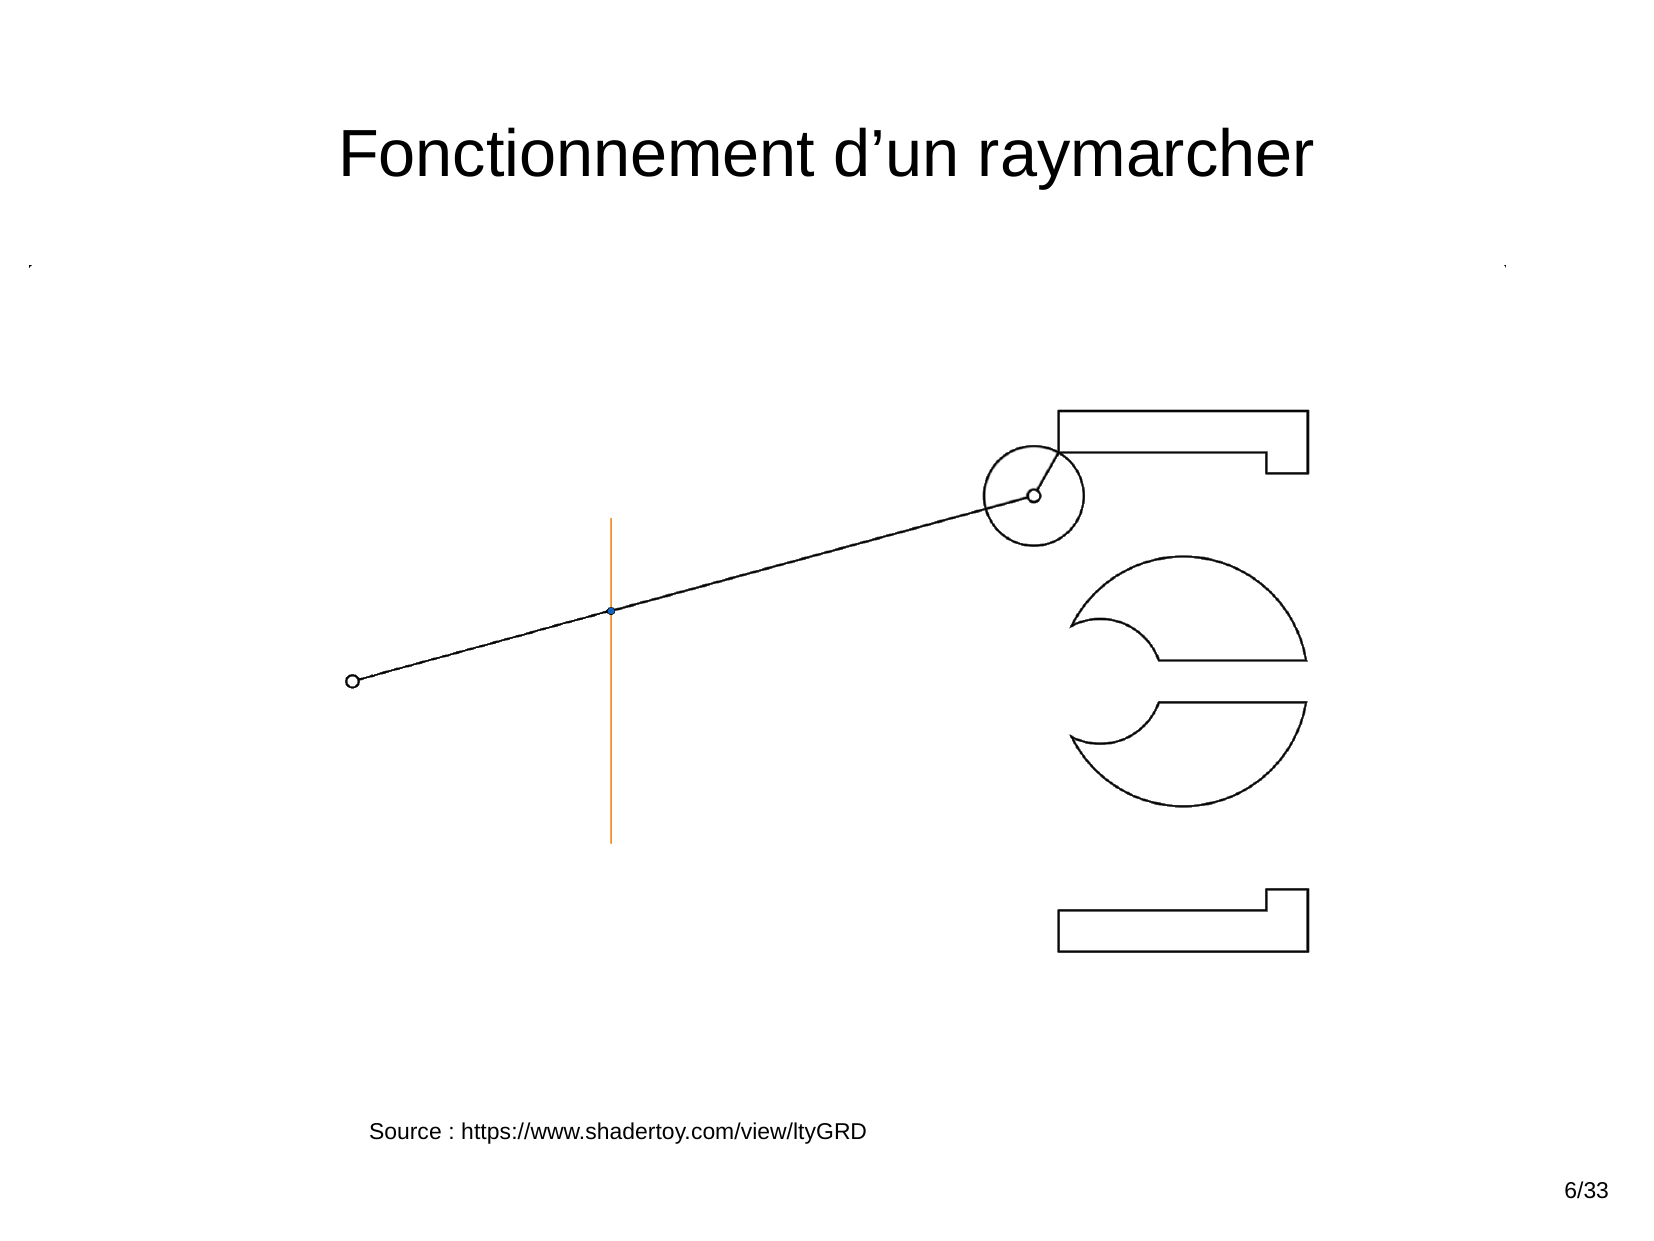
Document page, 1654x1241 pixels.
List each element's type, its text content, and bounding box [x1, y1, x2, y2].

text_box 6/33 [1549, 1170, 1625, 1211]
picture [29, 265, 1506, 1097]
text_box Source : https://www.shadertoy.com/view/ltyGRD [354, 1111, 883, 1152]
title Fonctionnement d’un raymarcher [82, 49, 1571, 257]
